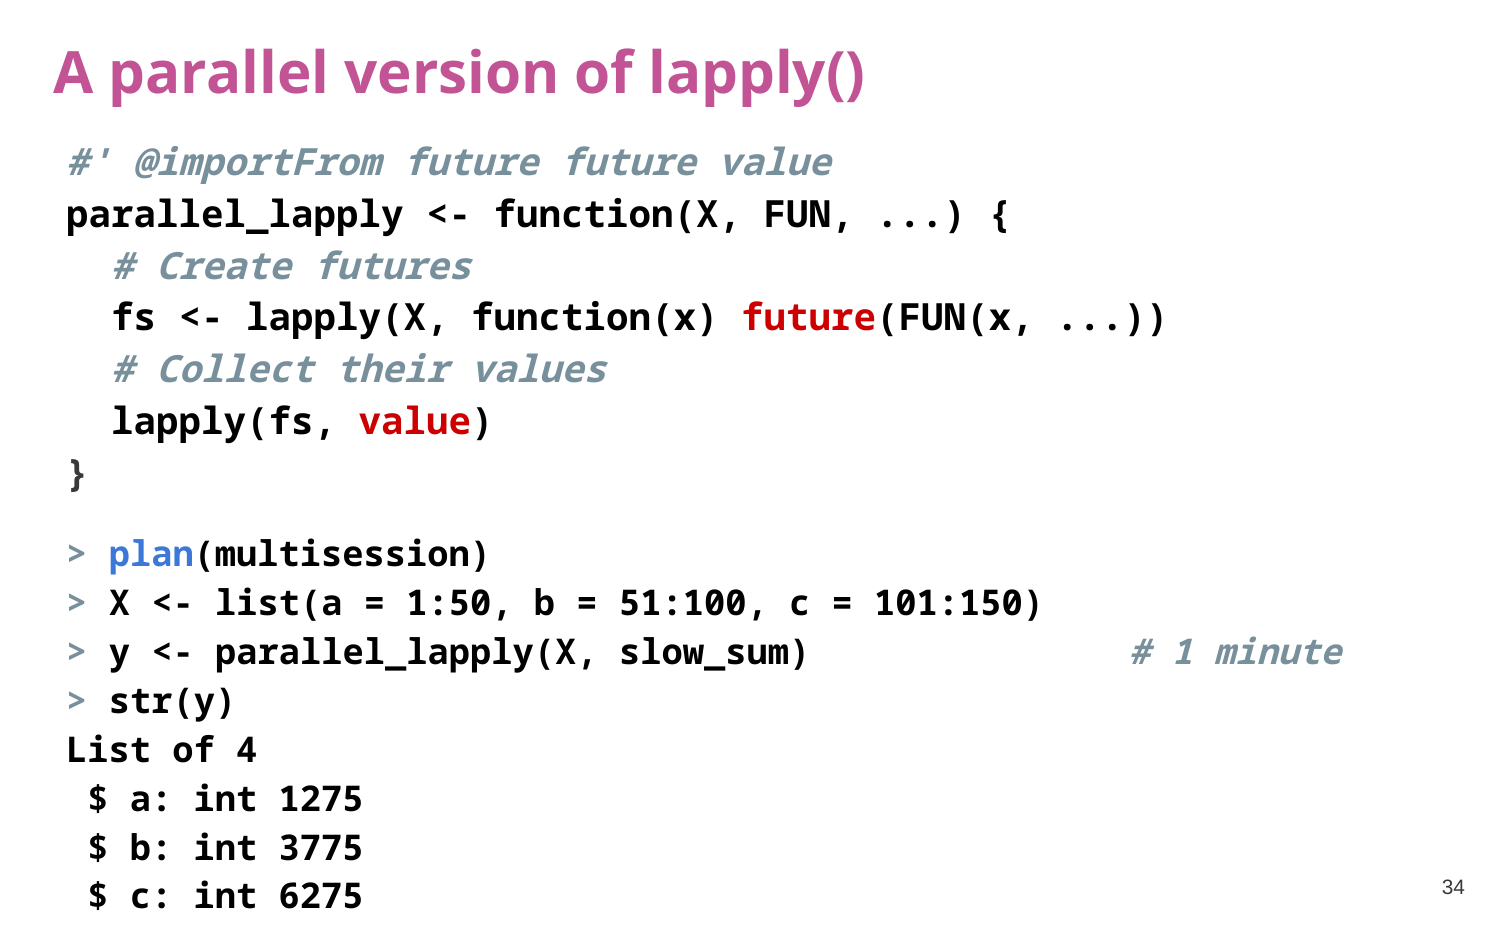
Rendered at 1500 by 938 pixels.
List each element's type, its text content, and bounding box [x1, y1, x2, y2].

title A parallel version of lapply() [38, 20, 1463, 136]
list #' @importFrom future future value parallel_lapply <- function(X, FUN, ...) { # Create futures fs <- lapply(X, function(x) future(FUN(x, ...)) # Collect their values lapply(fs, value) } [51, 116, 1449, 499]
slide_number <number> [1389, 849, 1480, 922]
list > plan(multisession) > X <- list(a = 1:50, b = 51:100, c = 101:150) > y <- parallel_lapply(X, slow_sum) # 1 minute > str(y) List of 4 $ a: int 1275 $ b: int 3775 $ c: int 6275 [51, 509, 1449, 931]
